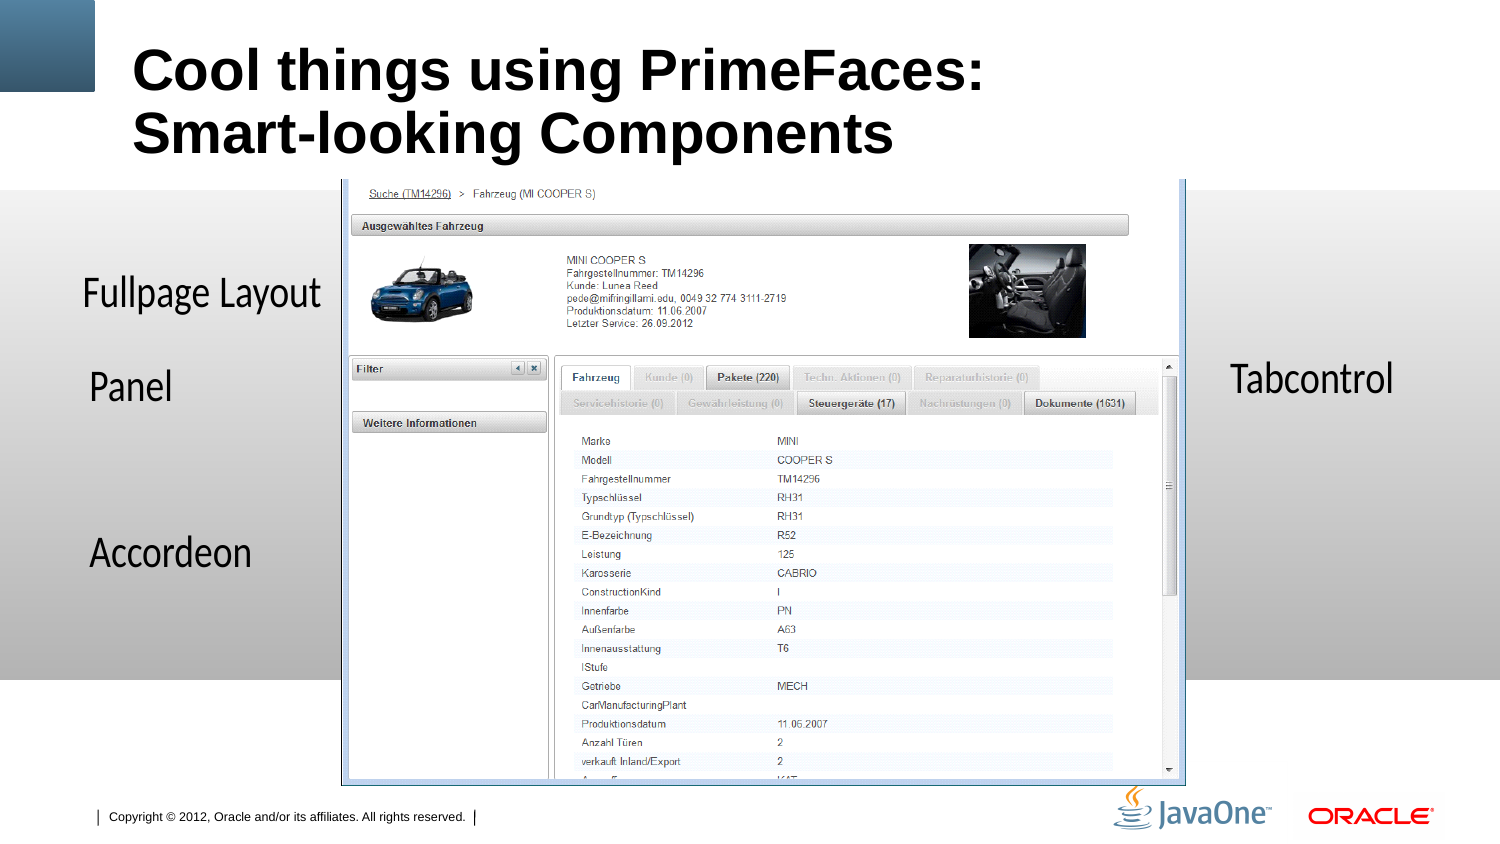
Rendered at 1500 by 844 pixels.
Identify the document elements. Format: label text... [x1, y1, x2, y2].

text_box Tabcontrol [1230, 360, 1395, 406]
text_box Accordeon [89, 533, 253, 579]
title Cool things using PrimeFaces: Smart-looking Components [132, 40, 1486, 166]
picture [341, 179, 1288, 844]
text_box Fullpage [82, 273, 211, 319]
text_box Panel [89, 367, 174, 414]
text_box Layout [219, 273, 322, 319]
picture [1293, 792, 1445, 840]
